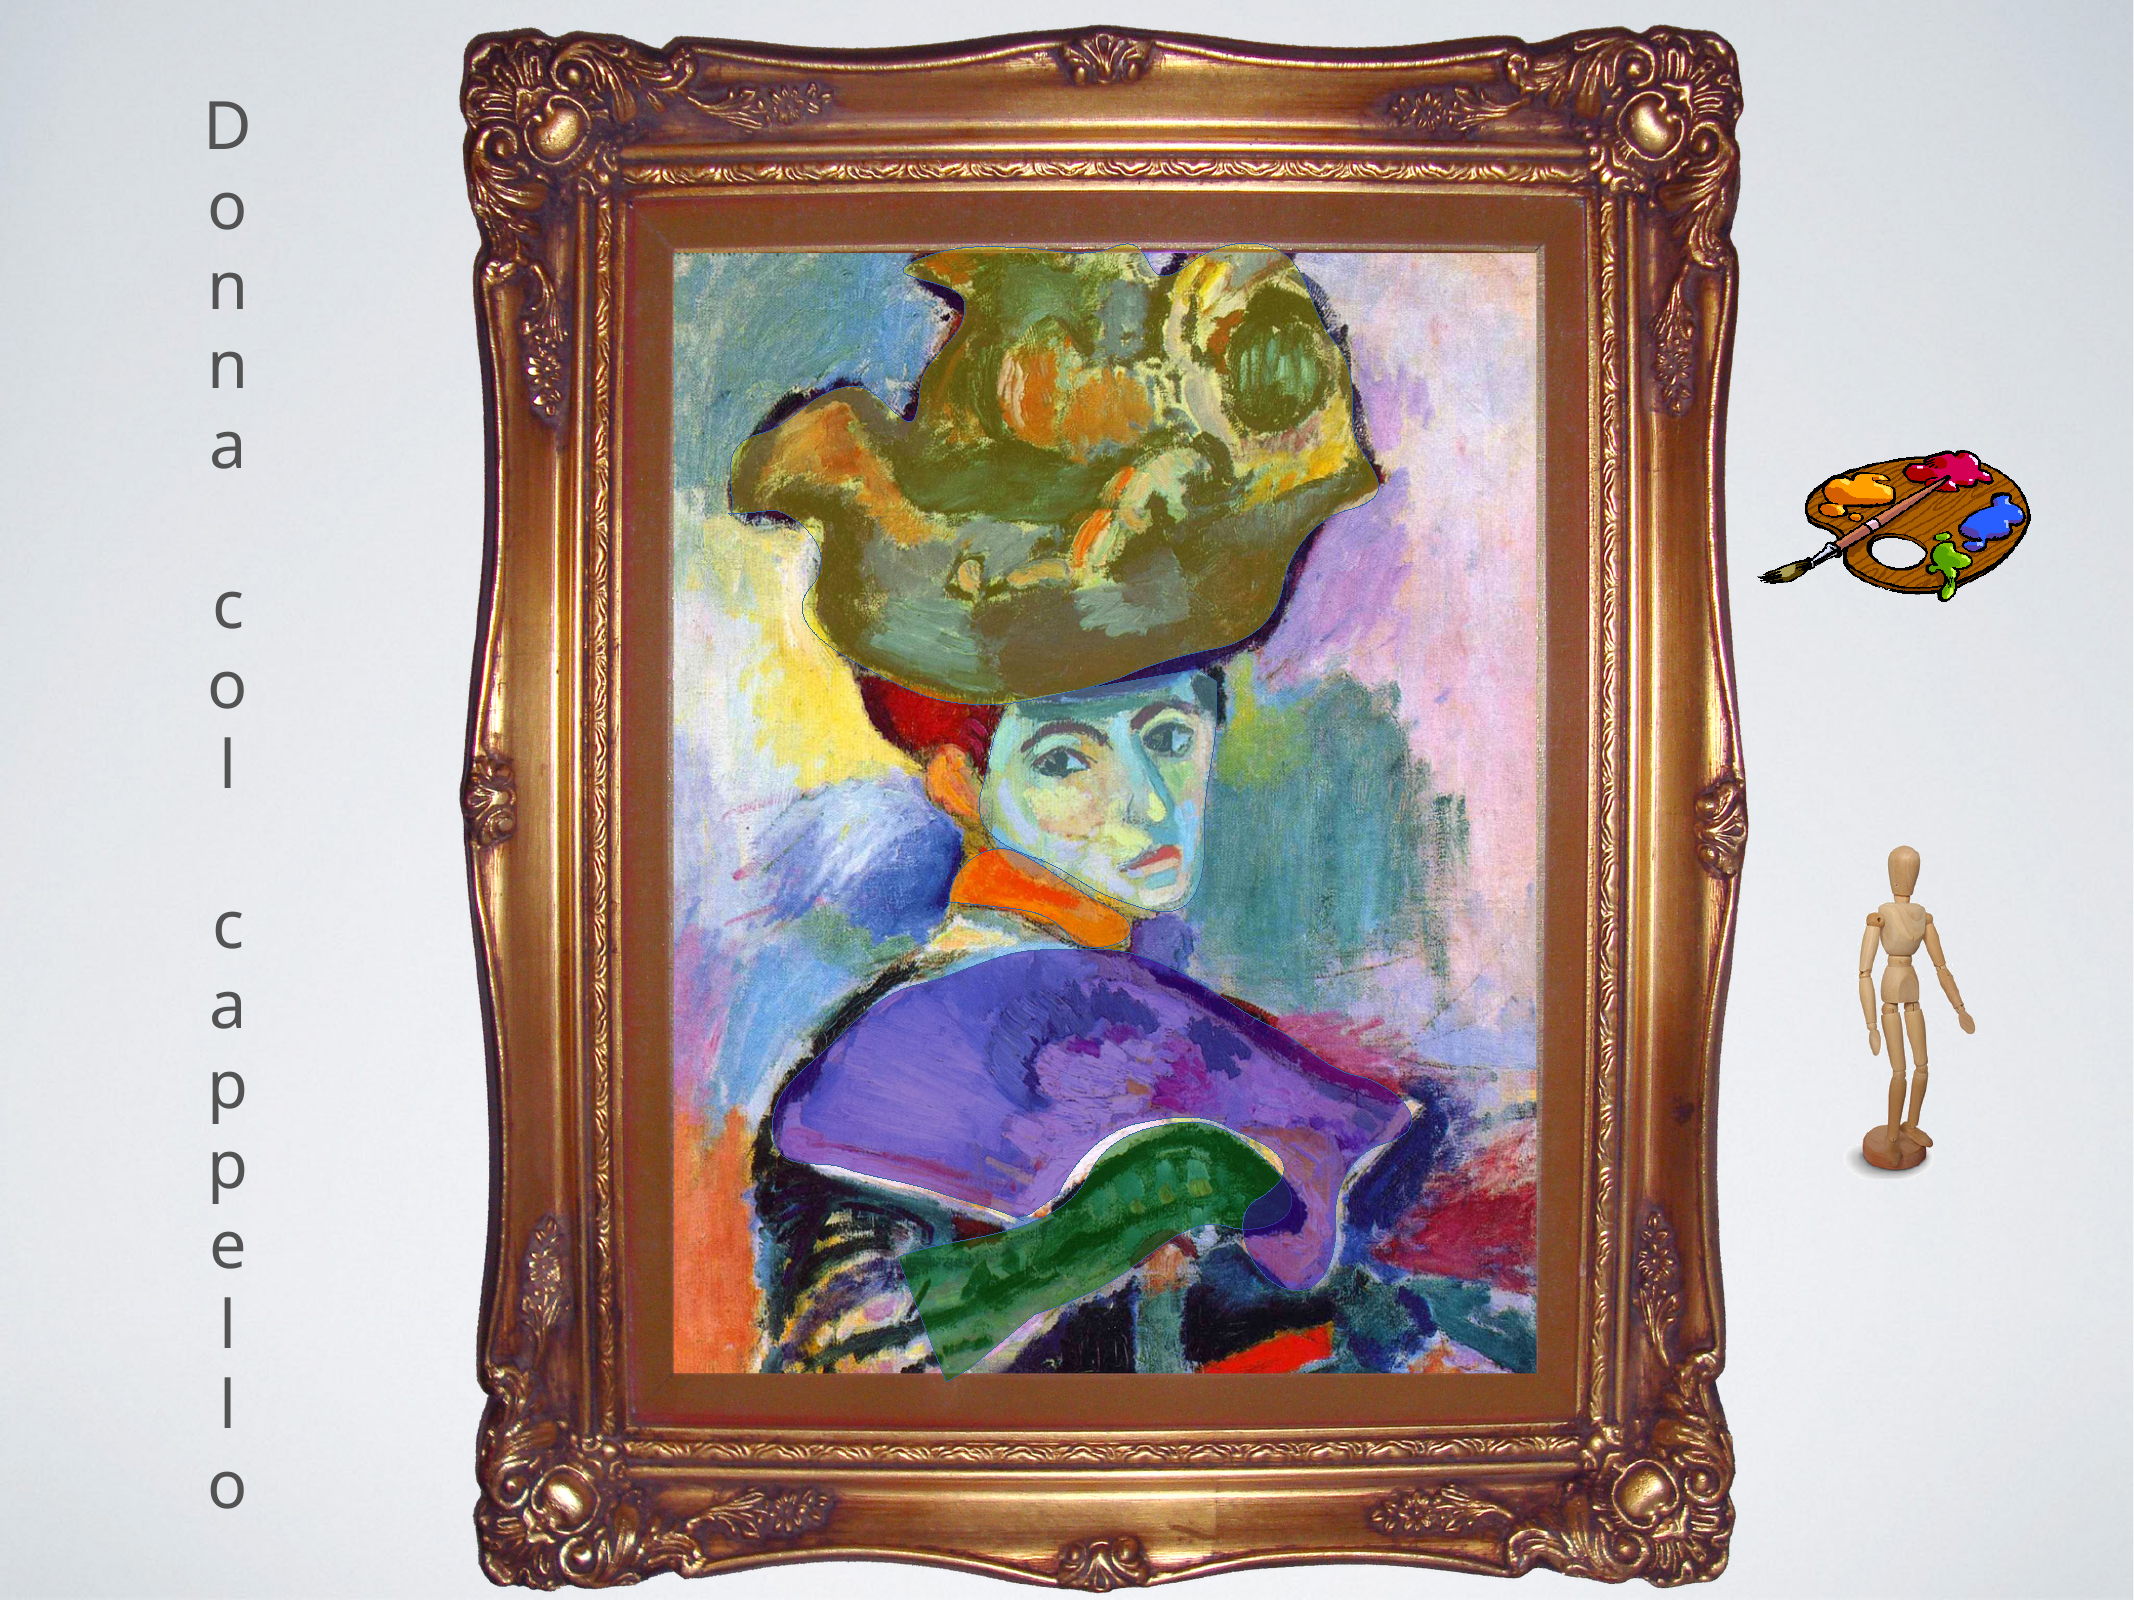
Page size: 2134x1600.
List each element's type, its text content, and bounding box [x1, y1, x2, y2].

picture [0, 0, 2134, 1600]
text_box [728, 243, 1379, 948]
text_box [772, 949, 1412, 1382]
text_box D o n n a c o l c a p p e l l o [195, 74, 261, 1531]
